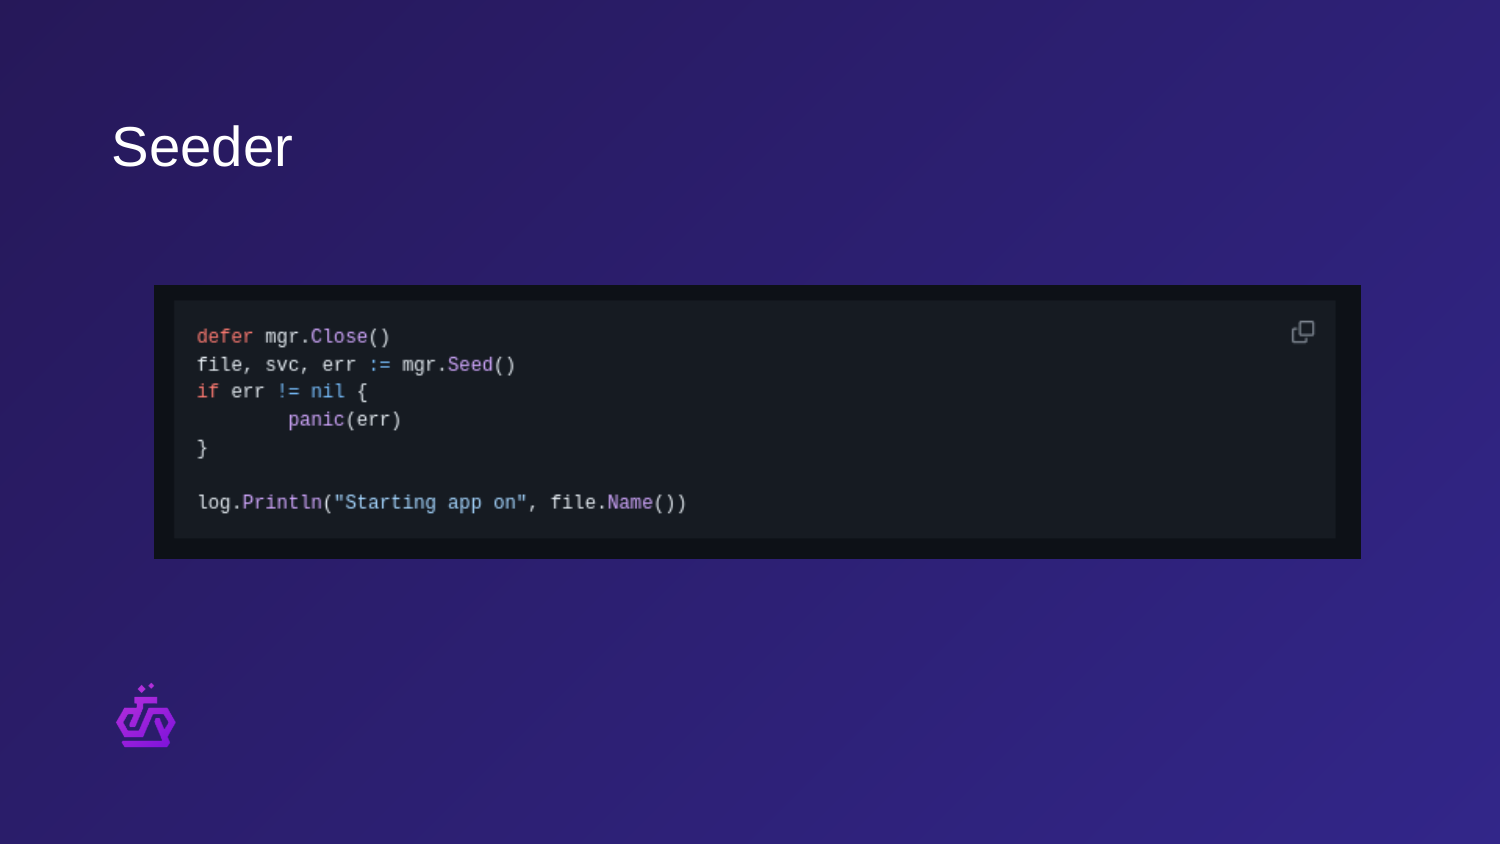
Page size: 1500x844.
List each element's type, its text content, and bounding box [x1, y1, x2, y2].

picture [96, 661, 188, 773]
picture [154, 285, 1361, 559]
text_box Seeder [96, 77, 1419, 210]
